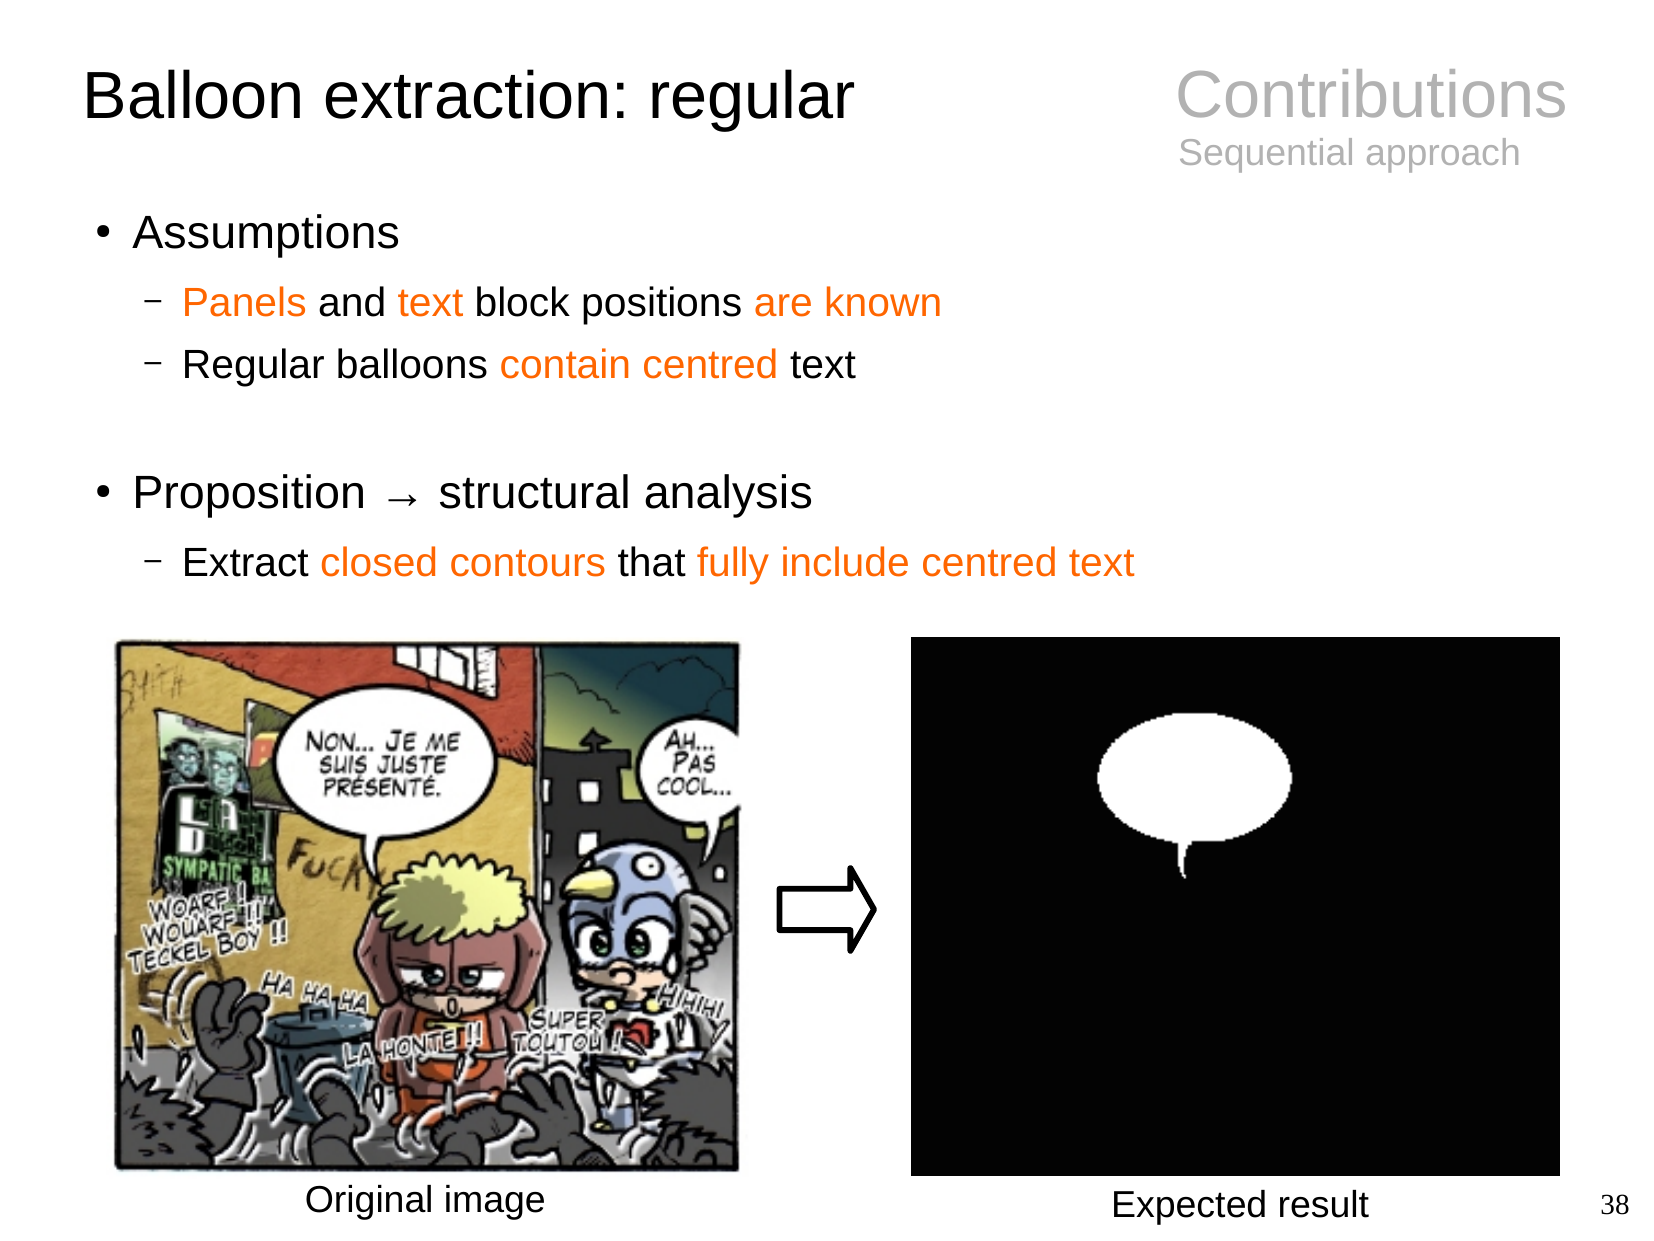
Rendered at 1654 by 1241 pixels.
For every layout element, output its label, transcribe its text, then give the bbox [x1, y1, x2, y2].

text_box Expected result [897, 1176, 1583, 1234]
picture [911, 637, 1560, 1176]
text_box Original image [283, 1182, 567, 1228]
title Balloon extraction: regular [82, 49, 1571, 142]
picture [106, 637, 749, 1182]
list Assumptions Panels and text block positions are known Regular balloons contain centred text Proposition → structural analysis Extract closed contours that fully include centred text [82, 206, 1571, 587]
